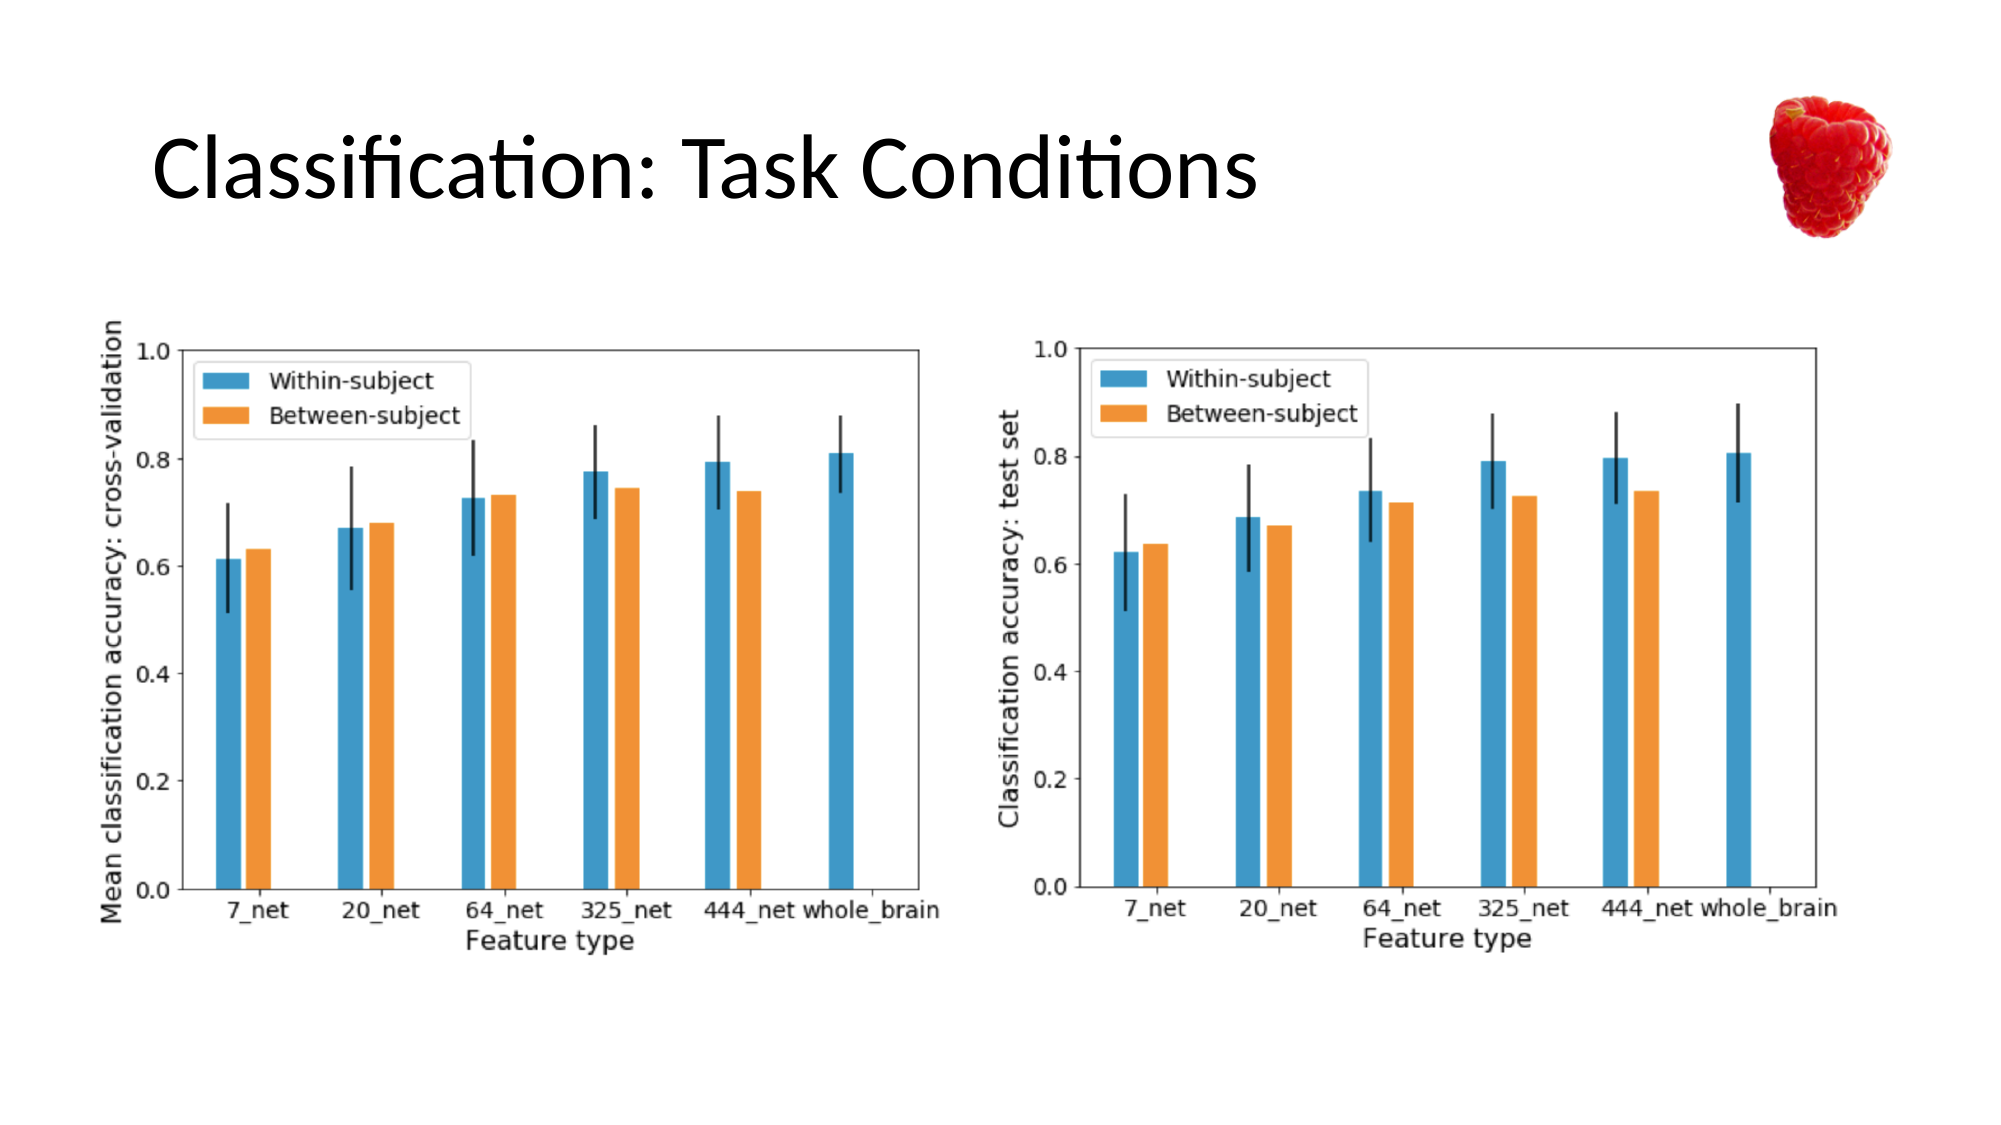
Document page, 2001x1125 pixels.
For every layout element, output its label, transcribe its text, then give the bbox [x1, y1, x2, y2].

title Classification: Task Conditions [137, 59, 1685, 278]
picture [76, 298, 1871, 976]
picture [1685, 28, 1966, 309]
